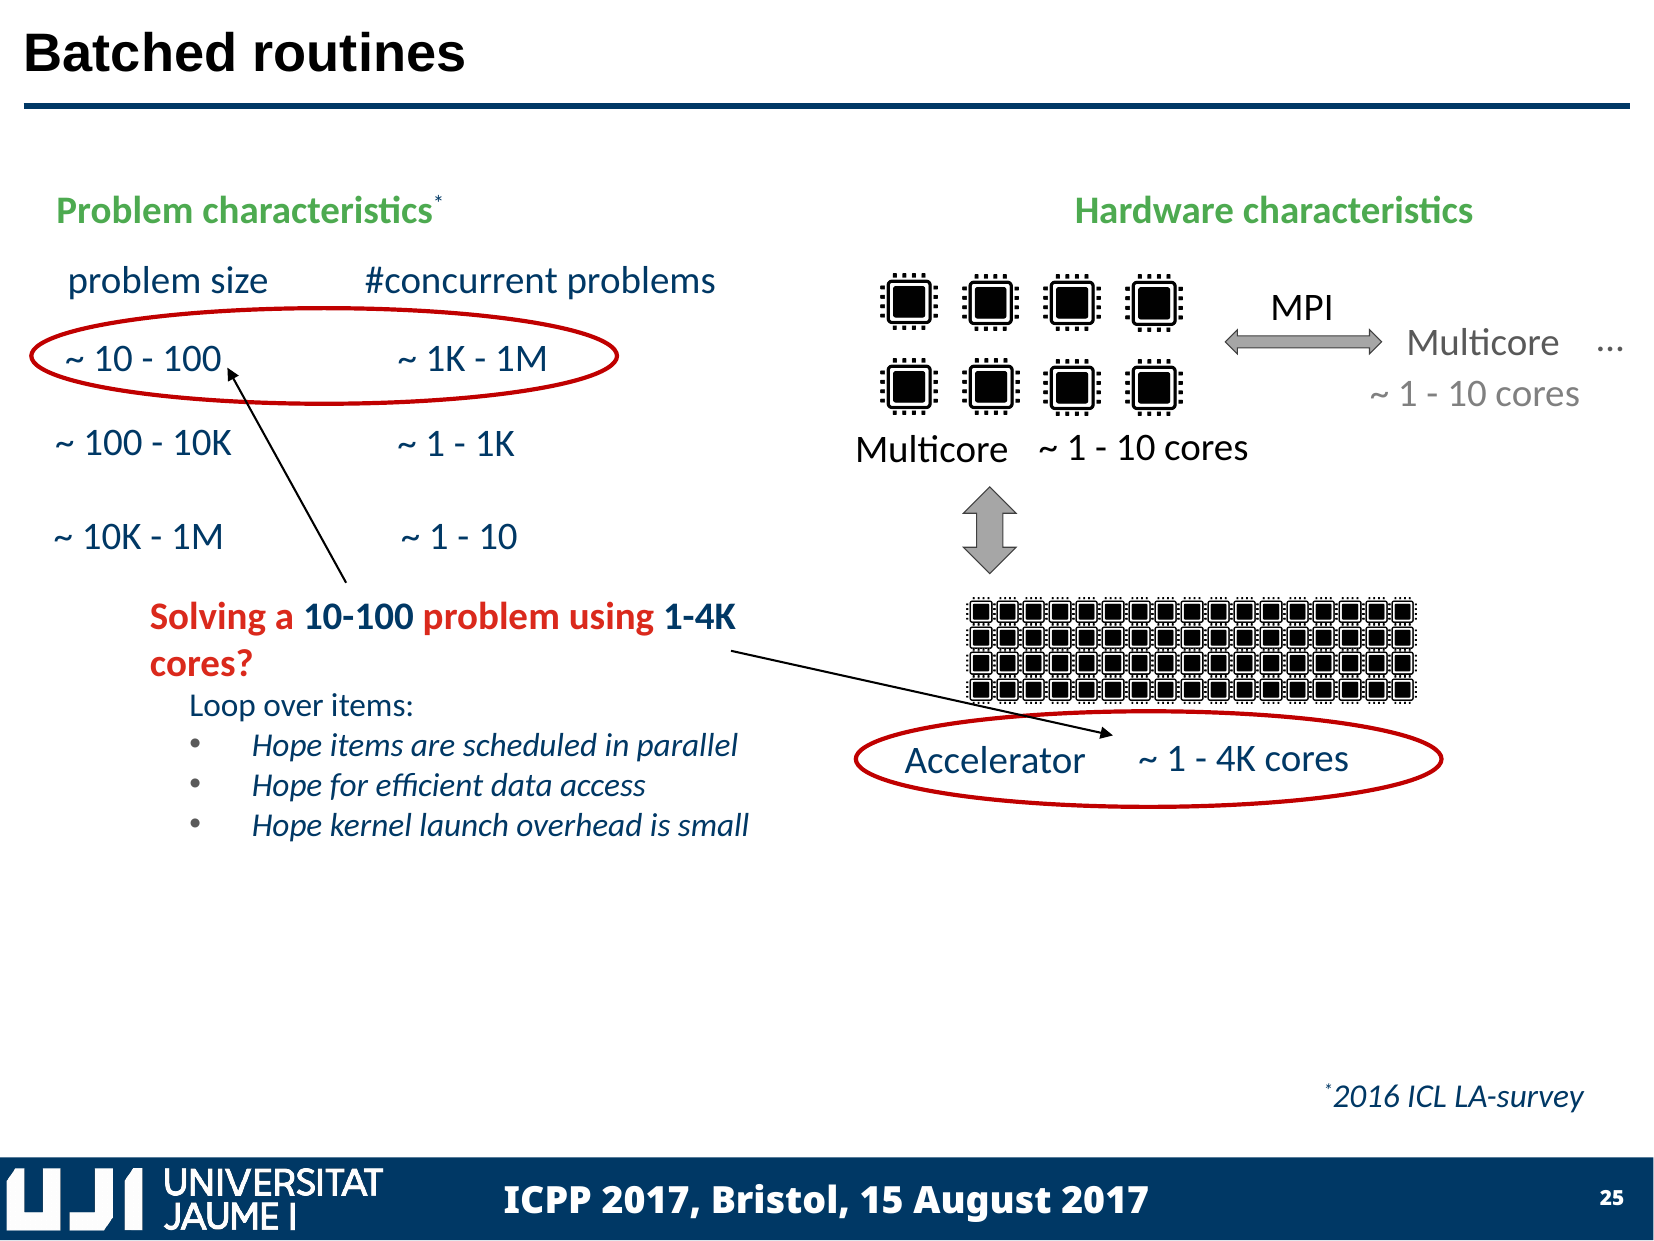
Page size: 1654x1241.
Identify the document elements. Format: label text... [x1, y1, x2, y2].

picture [962, 274, 1019, 331]
text_box Loop over items: Hope items are scheduled in parallel Hope for efficient data access Hope kernel launch overhead is small [174, 675, 766, 851]
title Batched routines [23, 0, 1630, 107]
picture [880, 358, 938, 415]
text_box ~ 10K - 1M [39, 502, 240, 565]
picture [1043, 274, 1101, 331]
text_box Problem characteristics* [41, 177, 460, 239]
text_box ~ 1 - 1K [382, 410, 530, 472]
text_box ~ 1K - 1M [382, 324, 564, 387]
text_box ~ 10 - 100 [50, 376, 86, 387]
text_box [1225, 329, 1382, 354]
picture [0, 1158, 390, 1241]
text_box ~ 10 - 100 [50, 324, 90, 336]
picture [1125, 359, 1183, 414]
text_box Accelerator [889, 726, 920, 734]
text_box problem size #concurrent problems [52, 247, 732, 309]
text_box ~ 100 - 10K [40, 408, 247, 471]
text_box *2016 ICL LA-survey [1308, 1067, 1607, 1122]
picture [880, 273, 938, 330]
text_box [963, 486, 1017, 574]
text_box ~ 1 - 4K cores [1123, 725, 1365, 787]
text_box … [1582, 304, 1639, 367]
text_box ~ 1 - 10 [386, 502, 533, 565]
picture [962, 358, 1020, 415]
text_box ~ 10 - 100 [50, 324, 237, 387]
text_box Accelerator [889, 726, 1101, 789]
picture [966, 597, 1417, 704]
text_box Multicore [1391, 309, 1575, 360]
text_box Solving a 10-100 problem using 1-4K cores? [135, 583, 756, 692]
text_box Hardware characteristics [1060, 177, 1489, 239]
text_box ~ 1 - 10 cores [1023, 414, 1264, 477]
text_box MPI [1255, 274, 1349, 336]
picture [1125, 274, 1183, 332]
picture [1043, 359, 1101, 414]
text_box ~ 1 - 10 cores [1354, 360, 1595, 422]
text_box Multicore [840, 416, 1024, 478]
